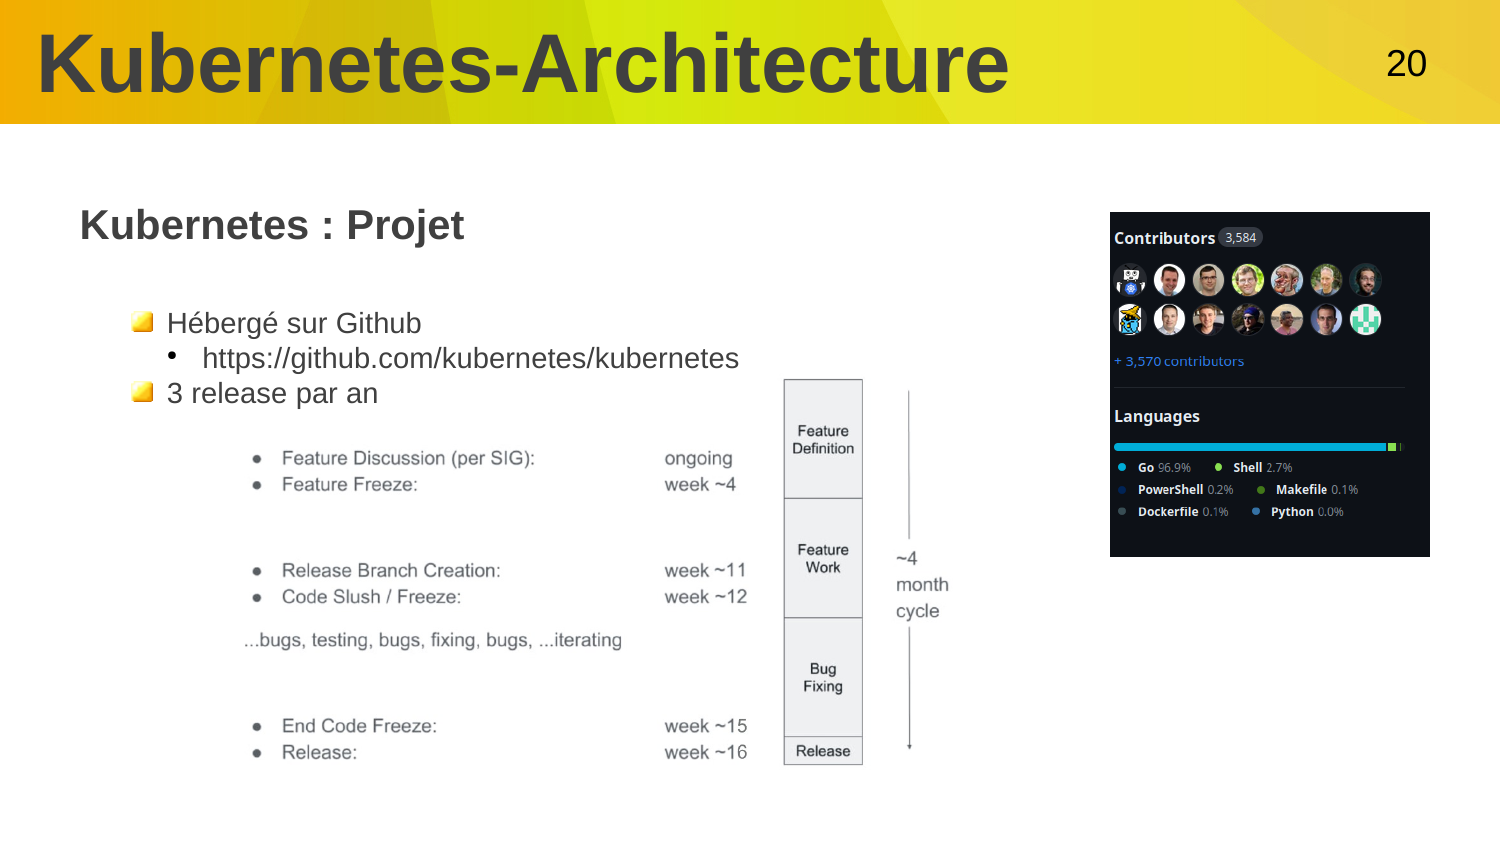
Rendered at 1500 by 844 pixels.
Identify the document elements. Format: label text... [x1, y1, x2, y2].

text_box <numéro> [1306, 35, 1500, 106]
text_box Kubernetes : Projet [64, 185, 1459, 261]
text_box Kubernetes-Architecture [0, 0, 1498, 130]
picture [0, 106, 1500, 844]
text_box Hébergé sur Github https://github.com/kubernetes/kubernetes 3 release par an [66, 296, 1441, 721]
